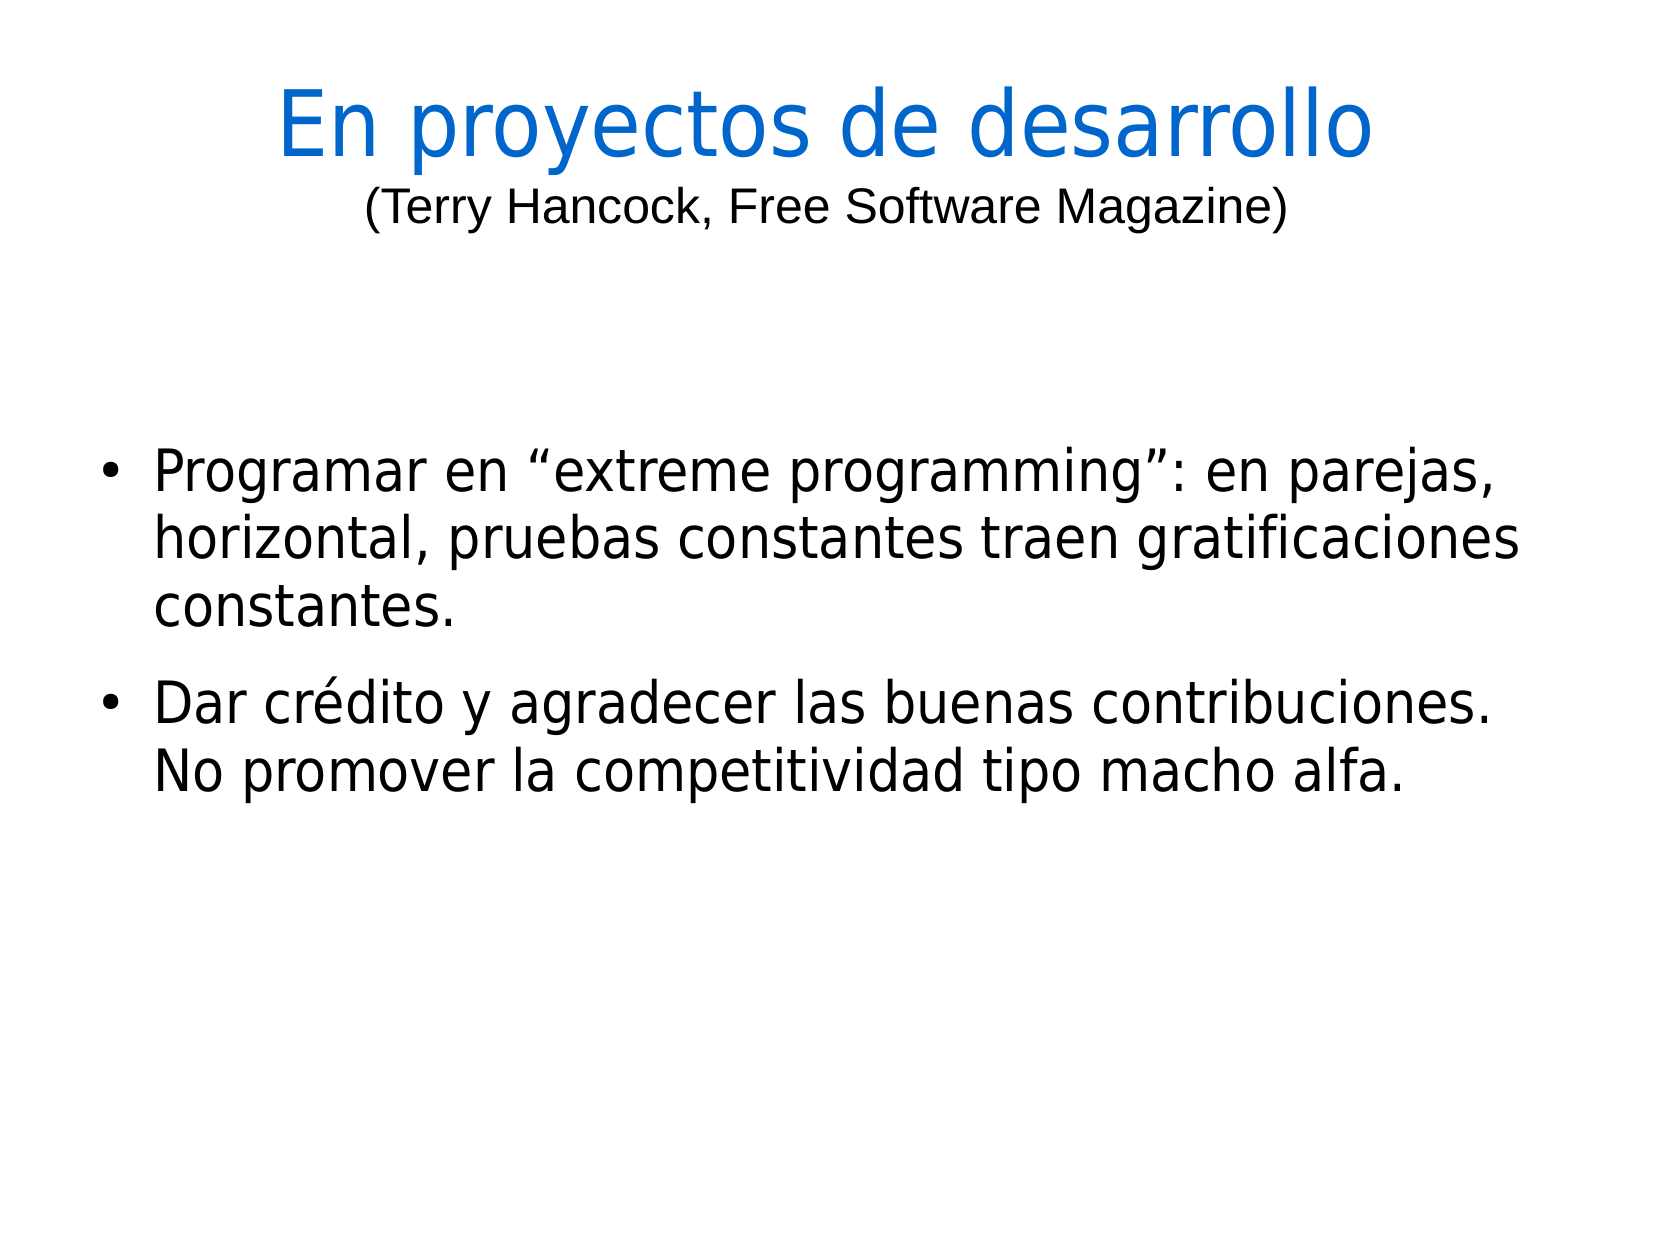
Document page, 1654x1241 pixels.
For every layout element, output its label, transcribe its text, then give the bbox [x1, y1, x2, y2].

title En proyectos de desarrollo (Terry Hancock, Free Software Magazine) [82, 0, 1571, 314]
list Programar en “extreme programming”: en parejas, horizontal, pruebas constantes traen gratificaciones constantes. Dar crédito y agradecer las buenas contribuciones. No promover la competitividad tipo macho alfa. [82, 437, 1571, 1010]
